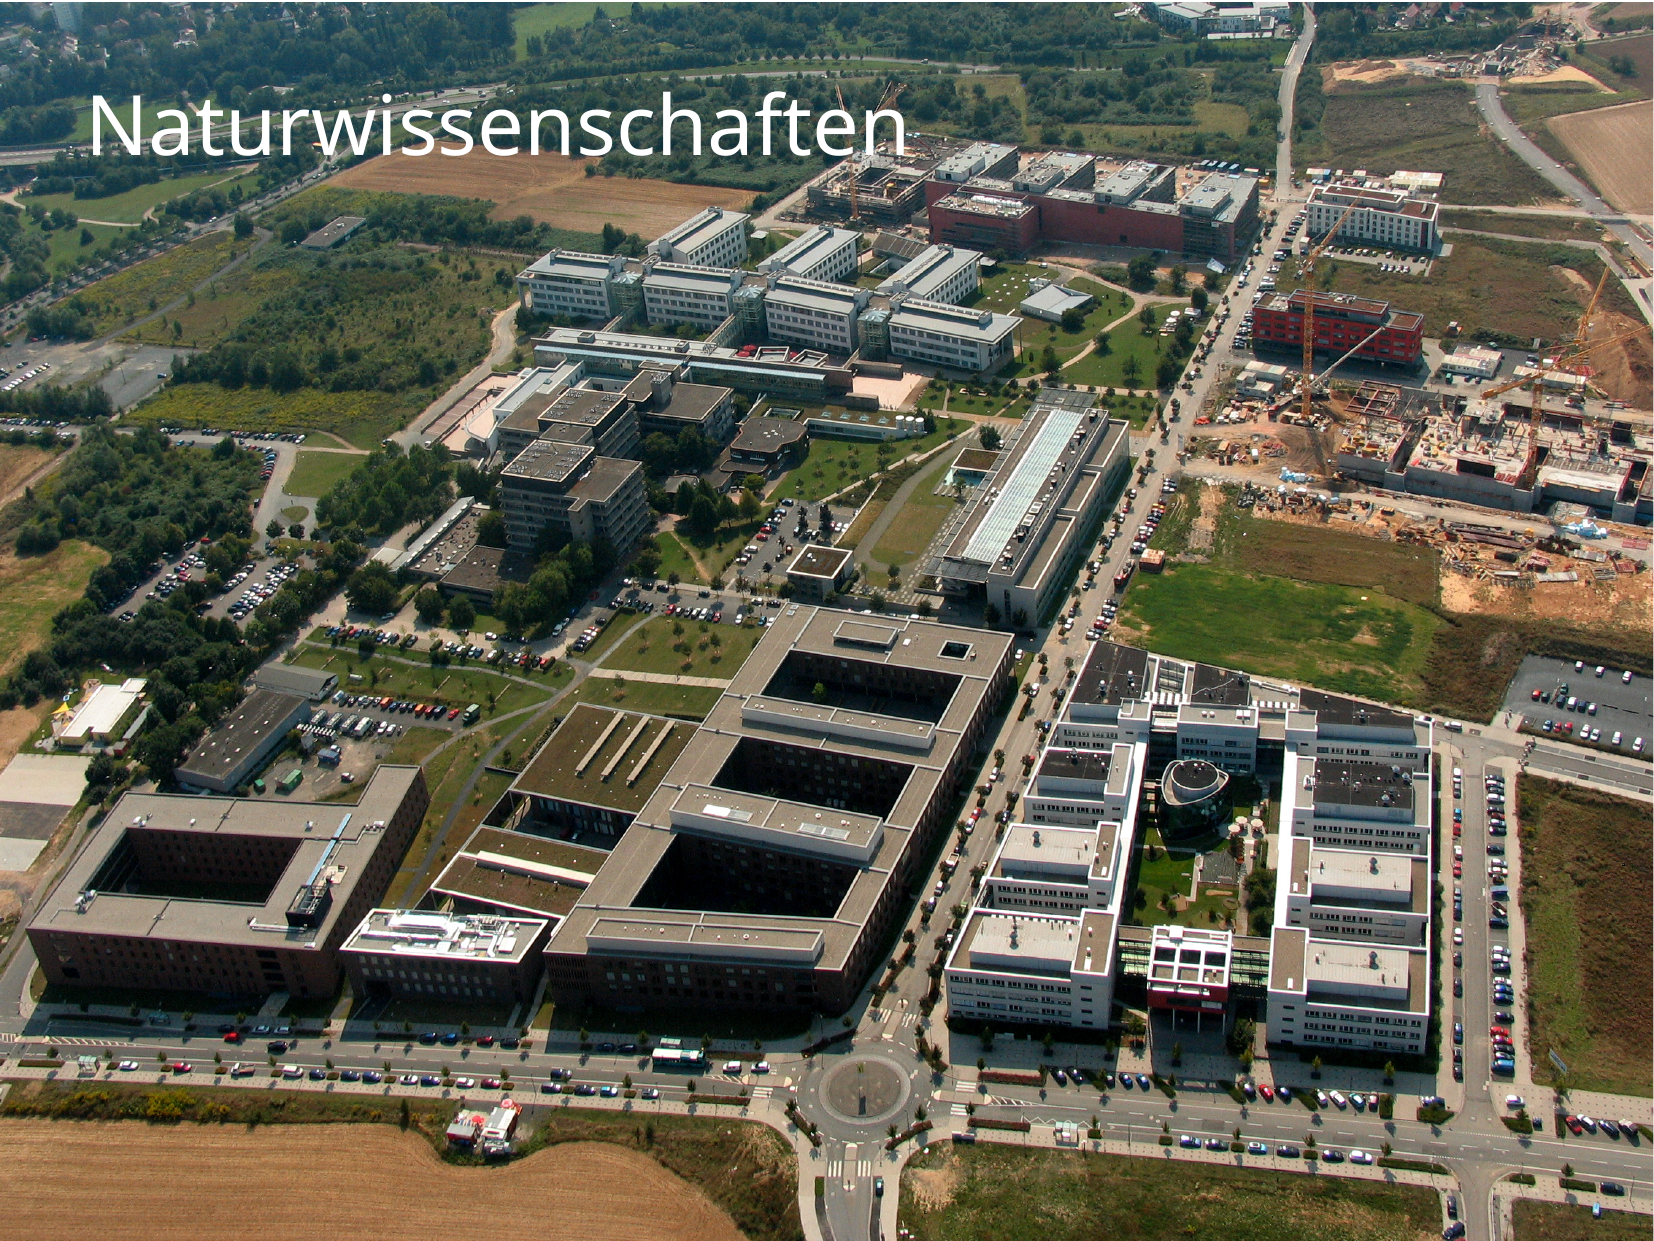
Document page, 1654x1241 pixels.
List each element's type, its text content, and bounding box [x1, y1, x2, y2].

picture [0, 2, 1654, 1241]
text_box Naturwissenschaften [70, 59, 831, 158]
